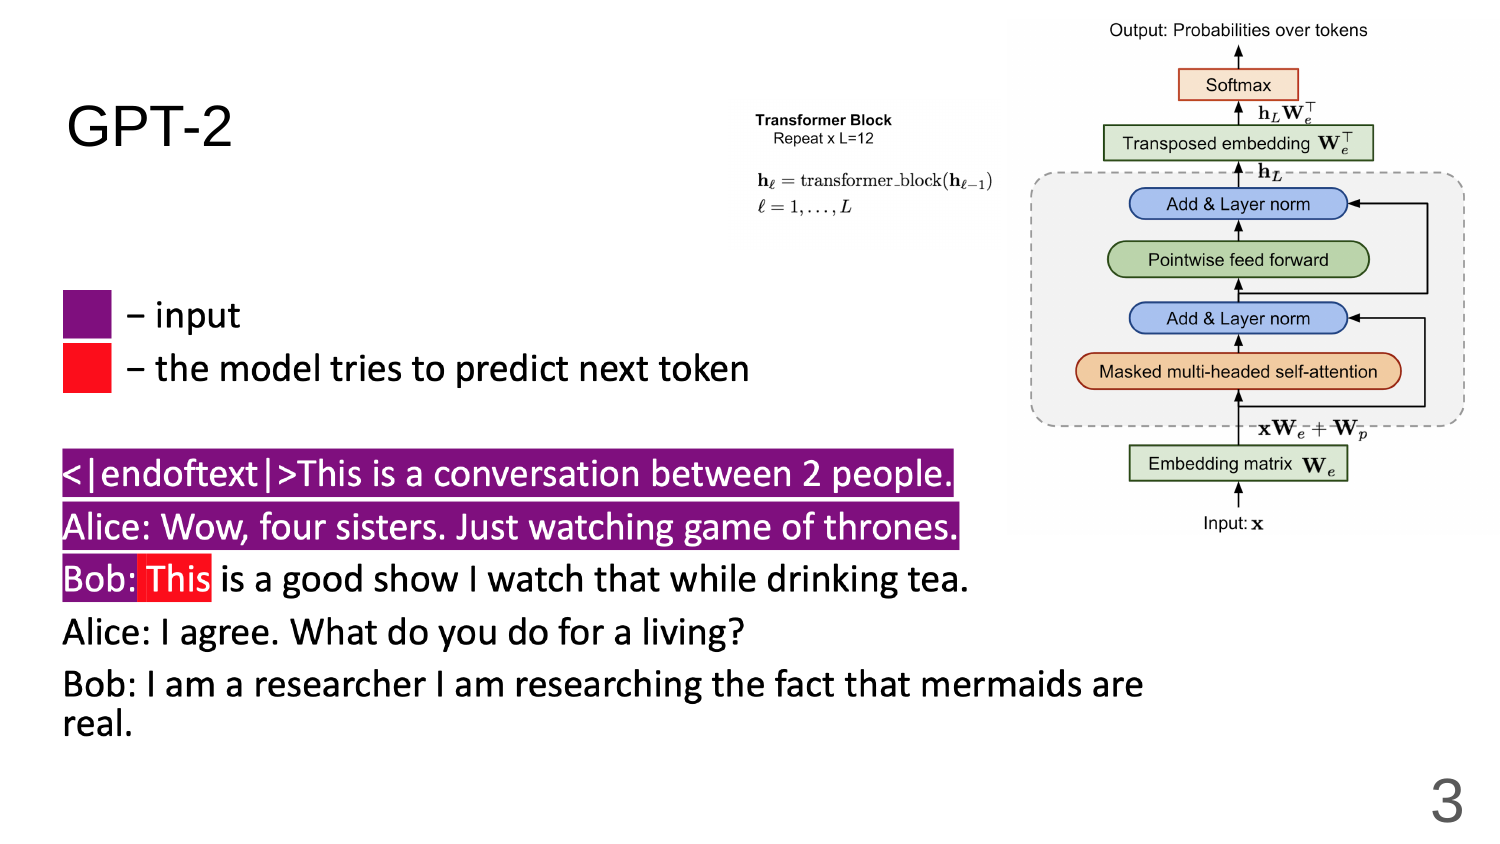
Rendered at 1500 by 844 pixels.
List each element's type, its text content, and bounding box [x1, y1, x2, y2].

picture [50, 19, 1500, 765]
title GPT-2 [51, 72, 1007, 167]
slide_number 3 [1389, 764, 1480, 830]
picture [728, 99, 1001, 250]
